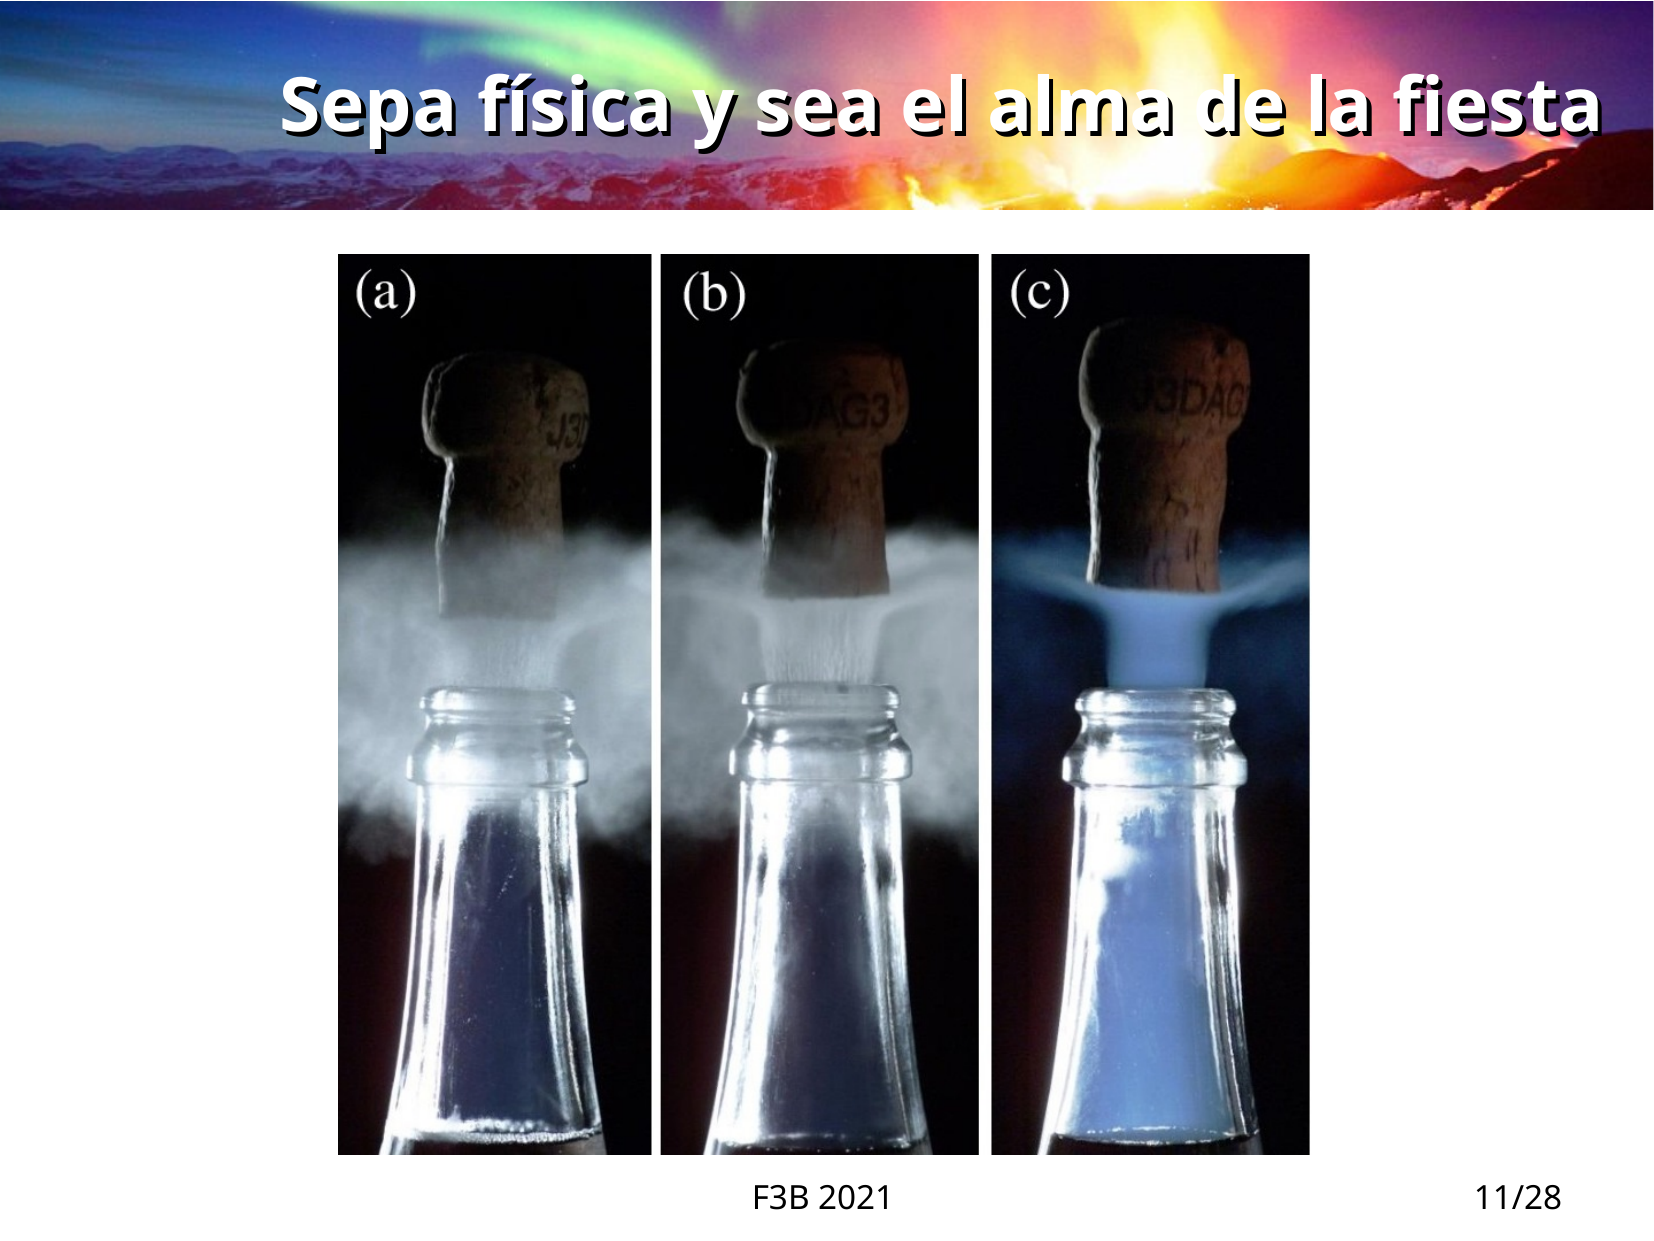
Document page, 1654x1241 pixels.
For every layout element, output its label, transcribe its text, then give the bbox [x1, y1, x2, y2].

title Sepa física y sea el alma de la fiesta [45, 15, 1606, 191]
picture [338, 254, 1312, 1156]
picture [0, 1, 1654, 210]
